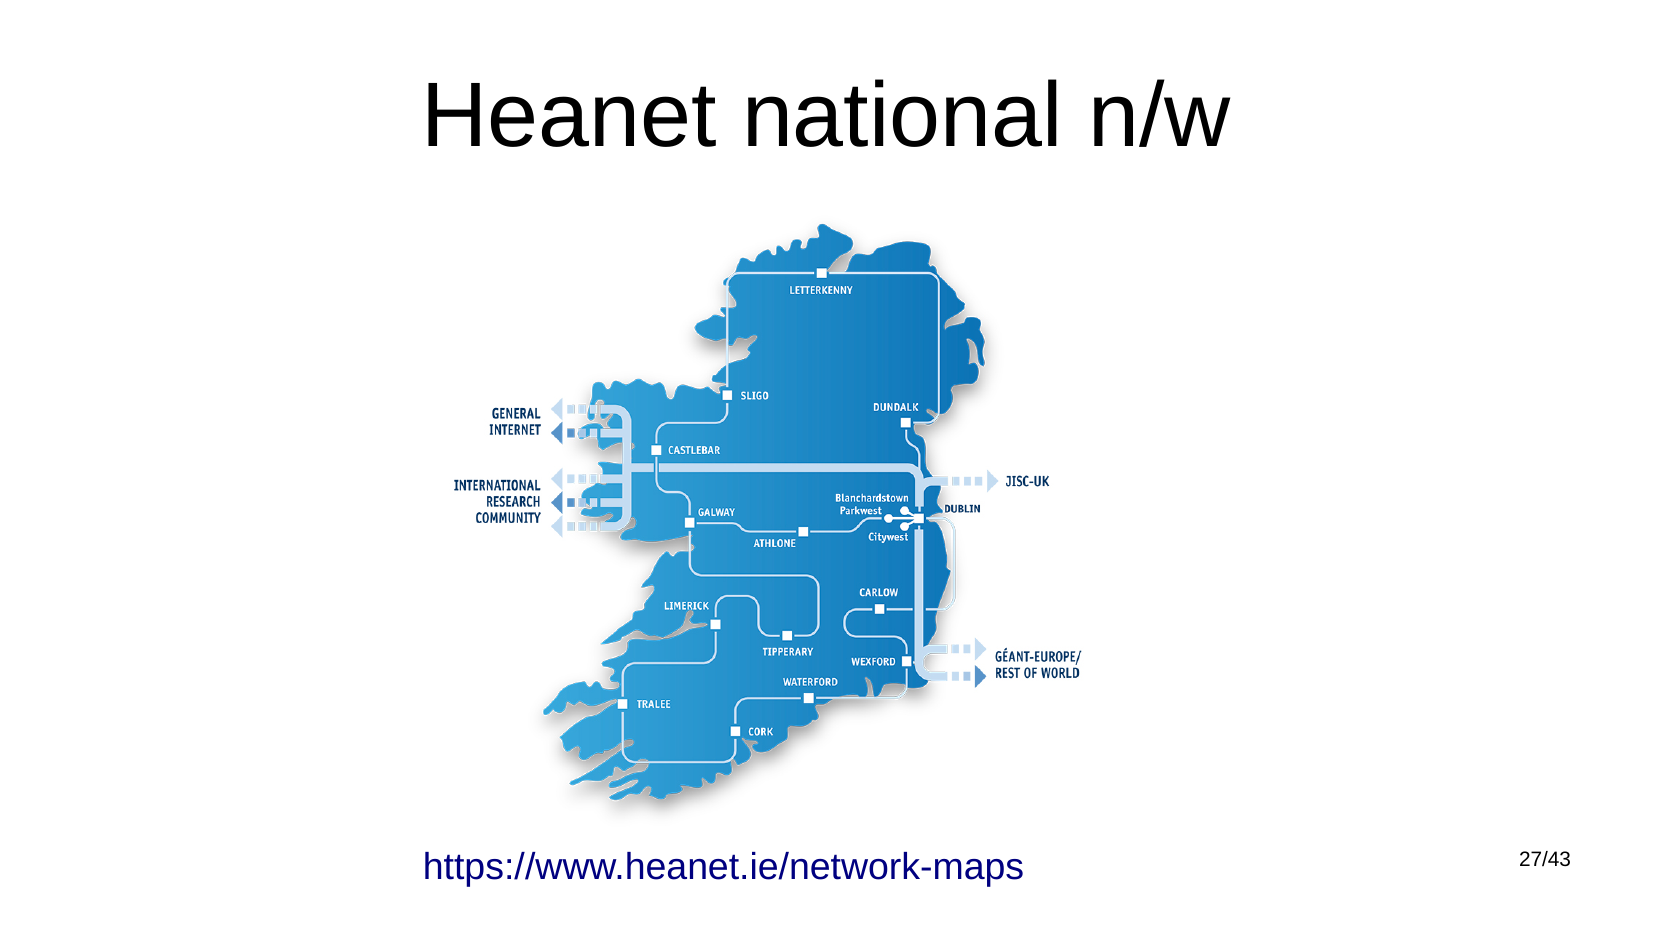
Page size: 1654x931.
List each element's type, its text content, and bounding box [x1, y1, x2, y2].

text_box https://www.heanet.ie/network-maps [408, 838, 1246, 896]
picture [402, 192, 1130, 842]
title Heanet national n/w [82, 37, 1571, 193]
